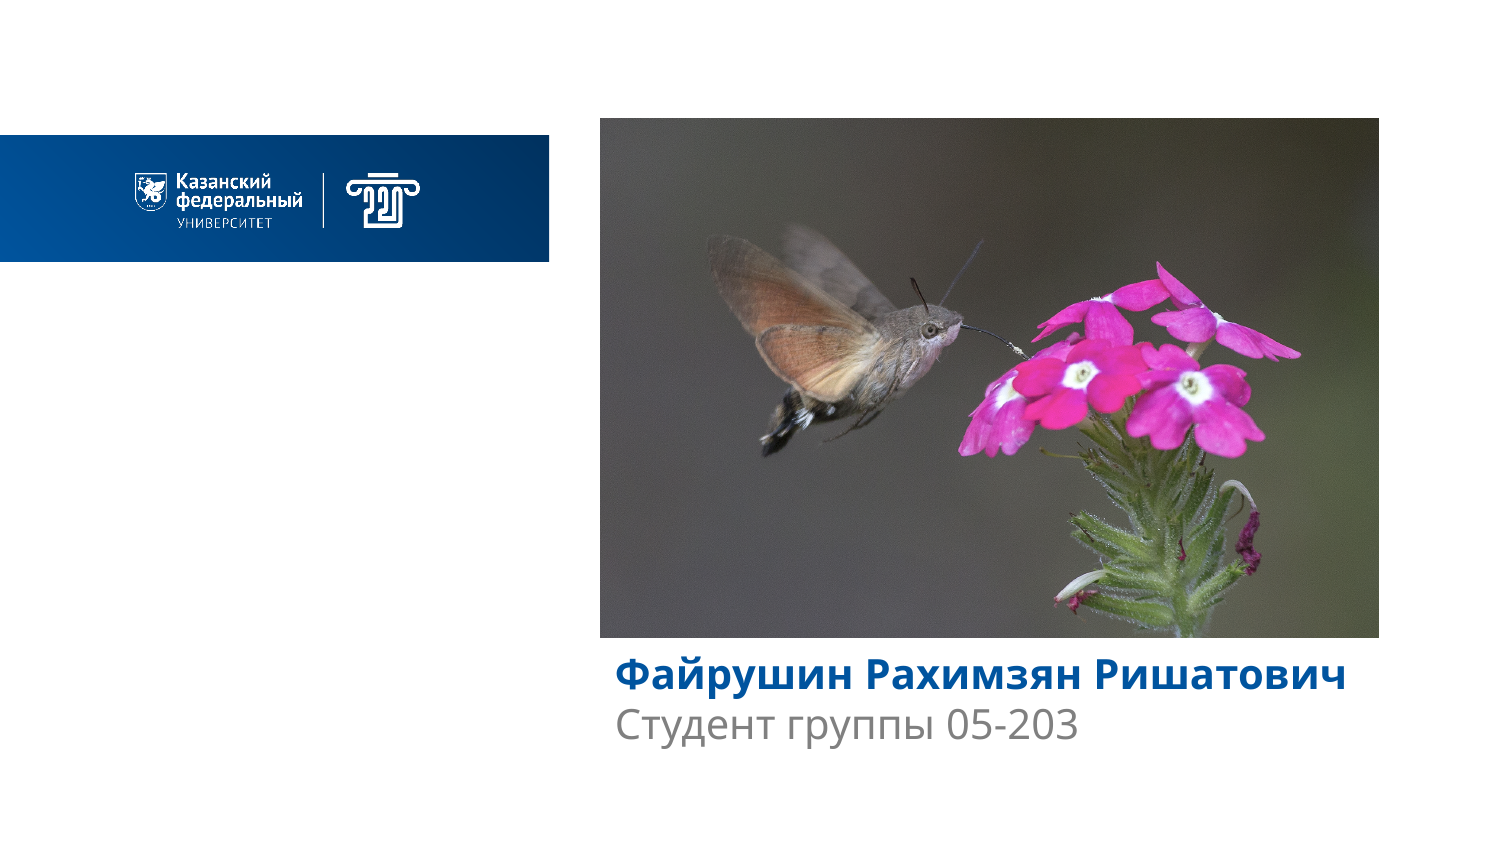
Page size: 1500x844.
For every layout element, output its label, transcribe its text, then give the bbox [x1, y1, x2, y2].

picture [600, 118, 1379, 638]
picture [135, 173, 420, 228]
text_box [0, 135, 550, 262]
text_box Файрушин Рахимзян Ришатович Студент группы 05-203 [599, 640, 1475, 806]
